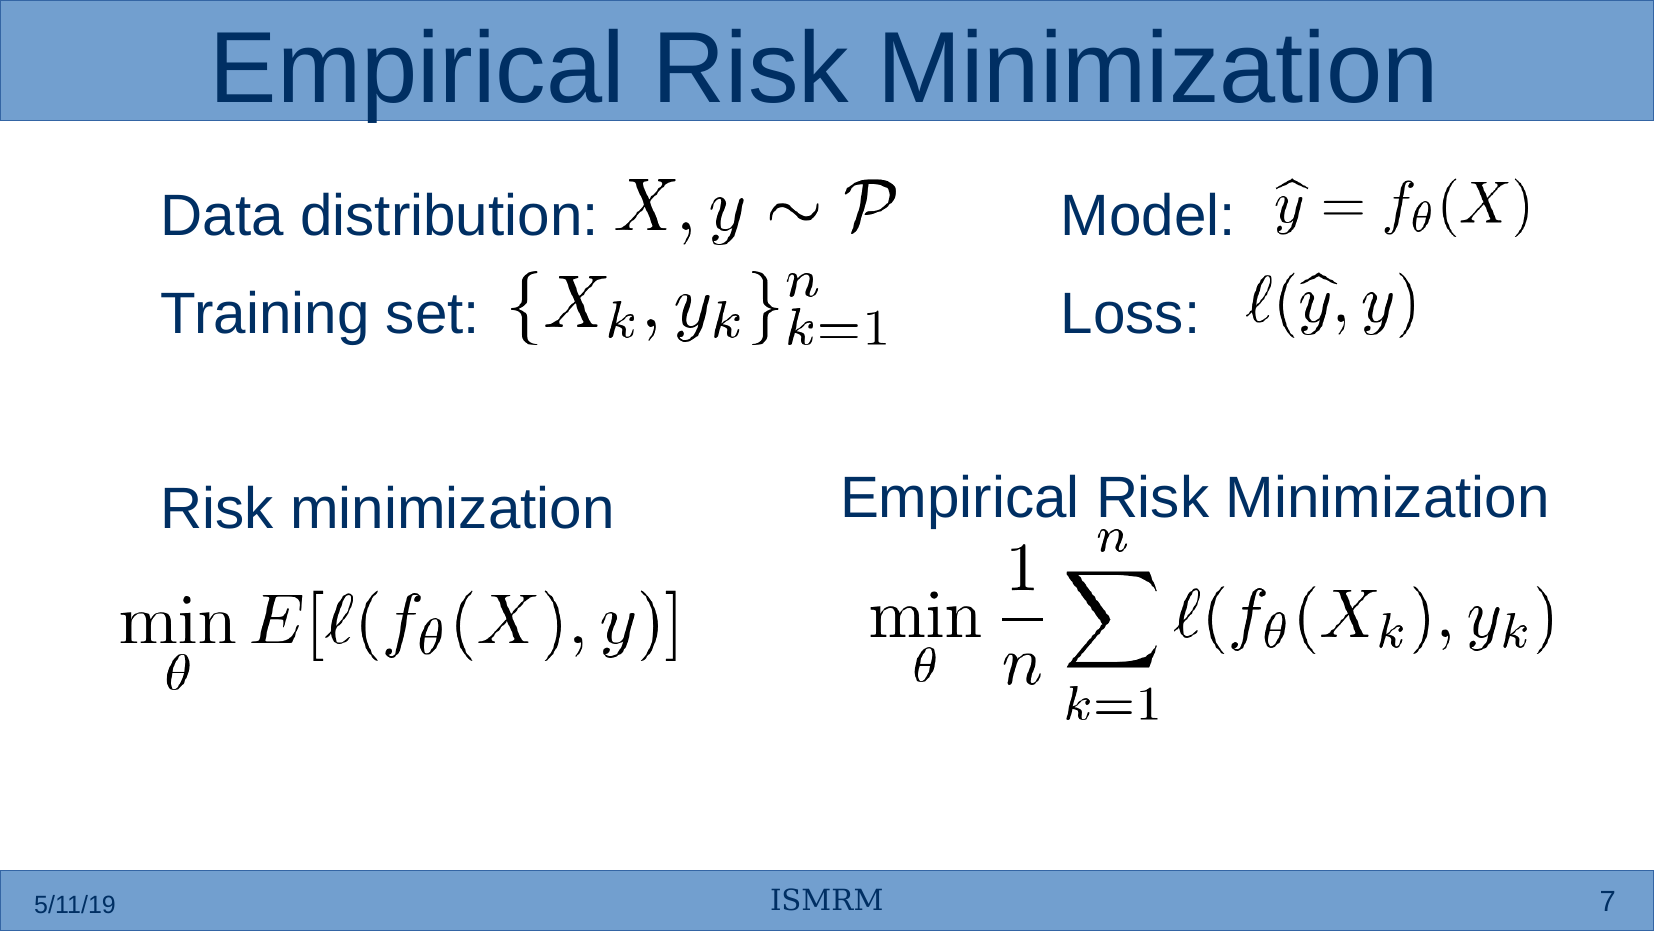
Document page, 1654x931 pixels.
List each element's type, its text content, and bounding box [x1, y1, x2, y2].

text_box Empirical Risk Minimization [840, 465, 1654, 524]
list Data distribution: Model: Training set: Loss: Risk minimization [90, 183, 1579, 814]
picture [615, 179, 896, 245]
picture [1246, 272, 1414, 338]
title Empirical Risk Minimization [0, 15, 1651, 121]
picture [120, 590, 676, 691]
picture [511, 271, 886, 346]
picture [870, 529, 1552, 721]
picture [1275, 178, 1528, 237]
